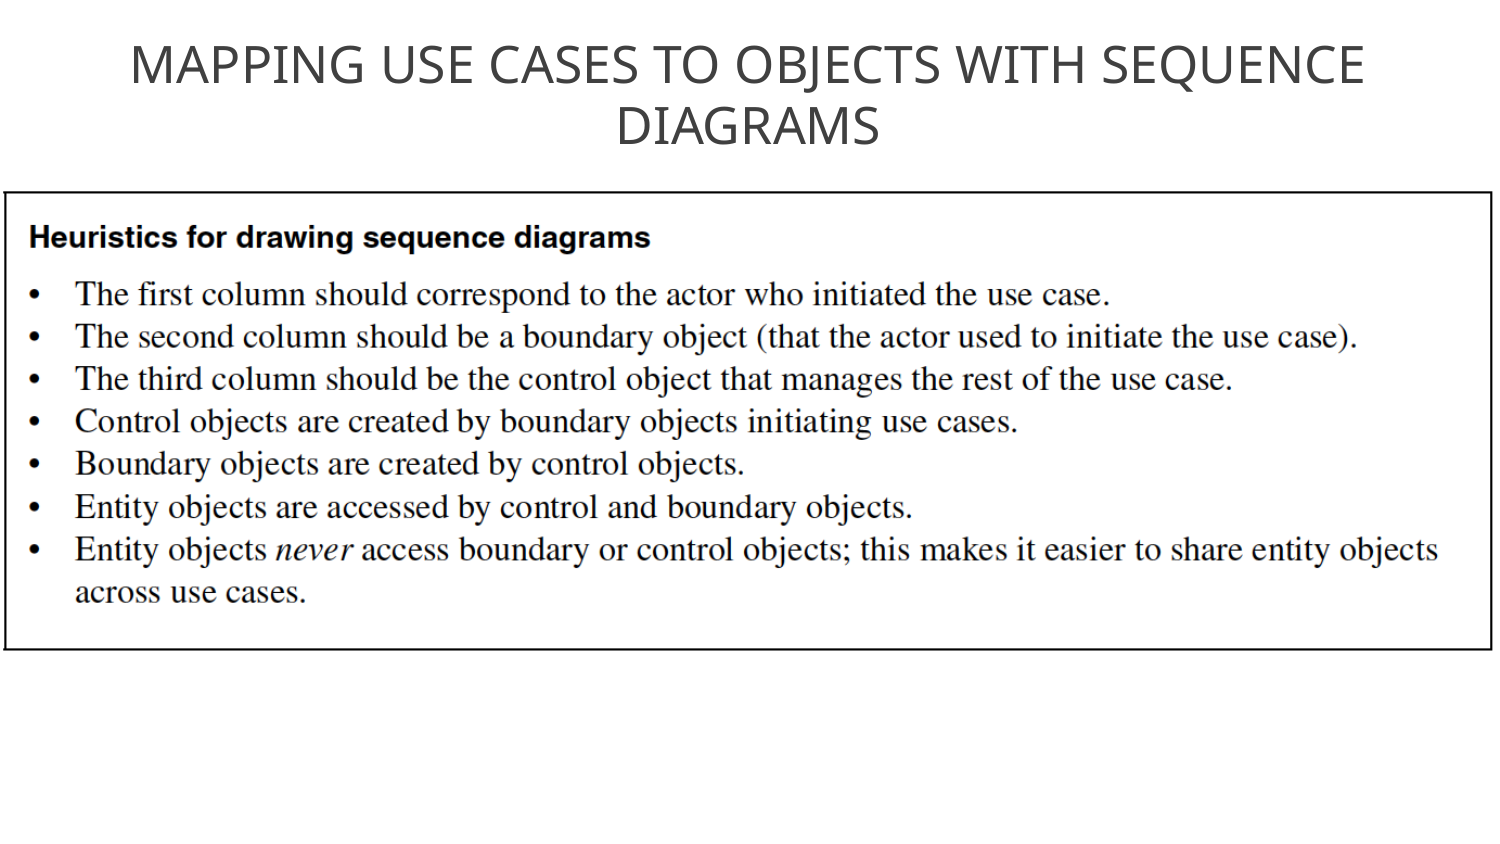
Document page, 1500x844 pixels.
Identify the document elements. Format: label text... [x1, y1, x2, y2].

title Mapping USE CASES to objects with sequence diagrams [30, 23, 1467, 164]
picture [0, 187, 1500, 656]
